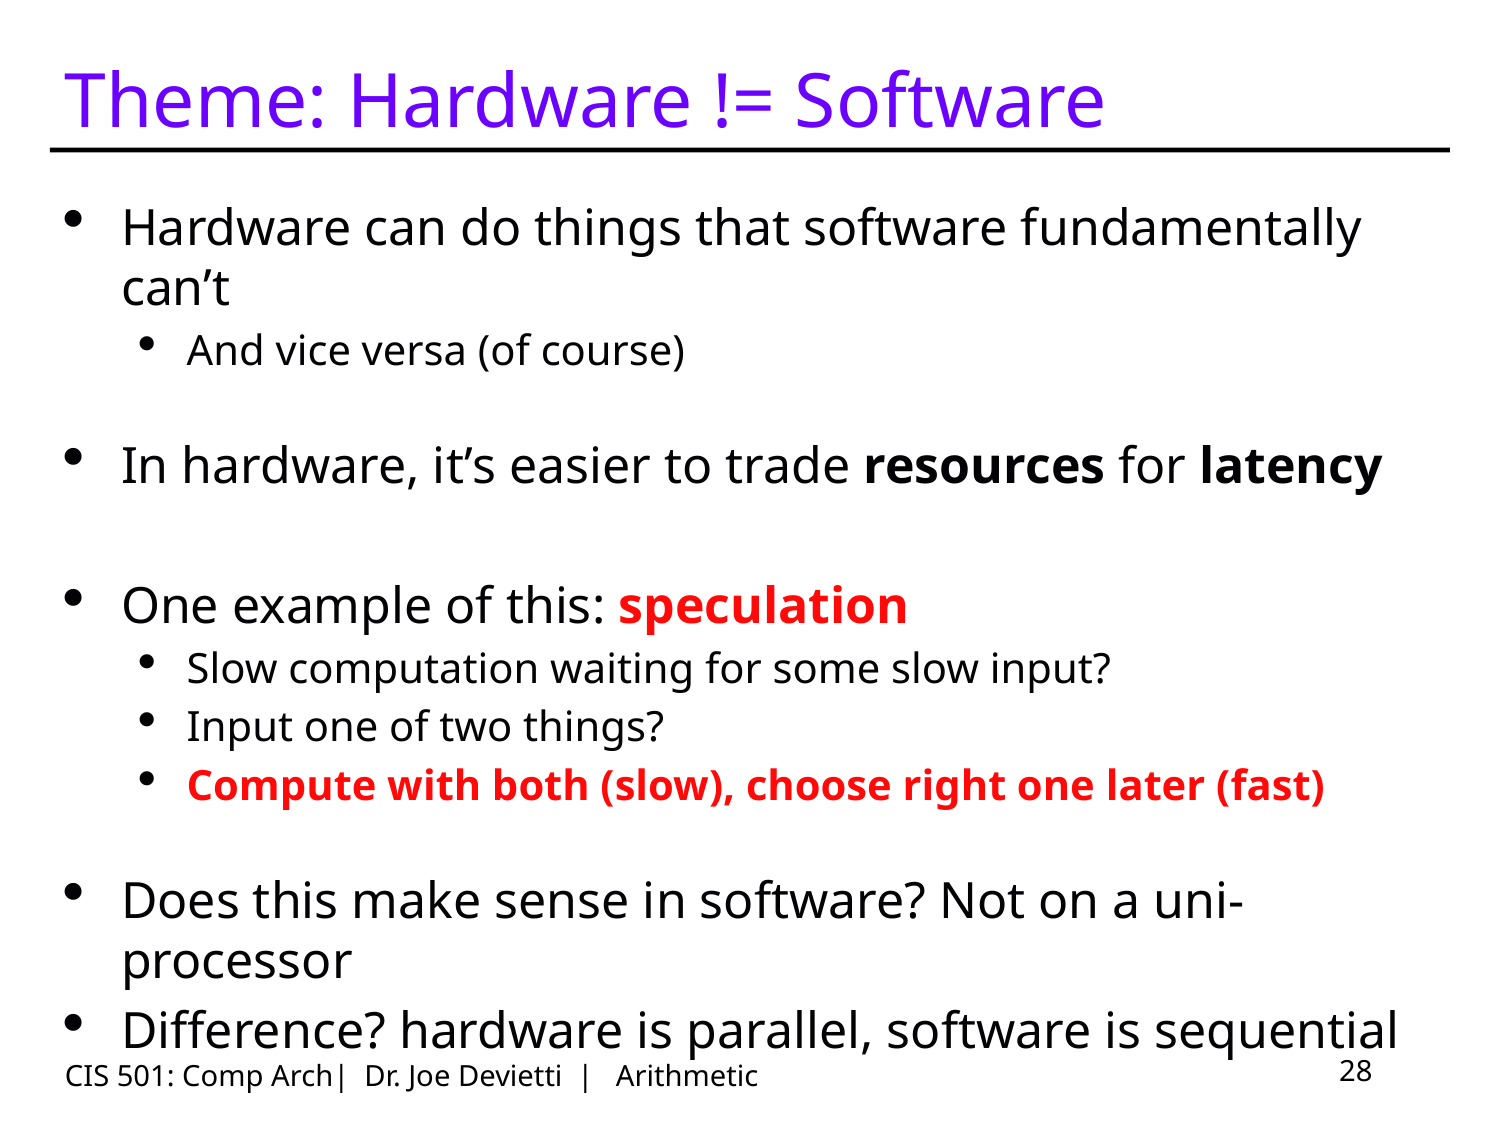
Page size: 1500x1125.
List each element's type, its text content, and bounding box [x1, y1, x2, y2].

text_box <number> [1074, 1049, 1388, 1100]
text_box Theme: Hardware != Software [49, 37, 1363, 150]
text_box Hardware can do things that software fundamentally can’t And vice versa (of course) In hardware, it’s easier to trade resources for latency One example of this: speculation Slow computation waiting for some slow input? Input one of two things? Compute with both (slow), choose right one later (fast) Does this make sense in software? Not on a uni-processor Difference? hardware is parallel, software is sequential [49, 187, 1450, 1025]
text_box CIS 501: Comp Arch| Dr. Joe Devietti | Arithmetic [49, 1049, 988, 1100]
